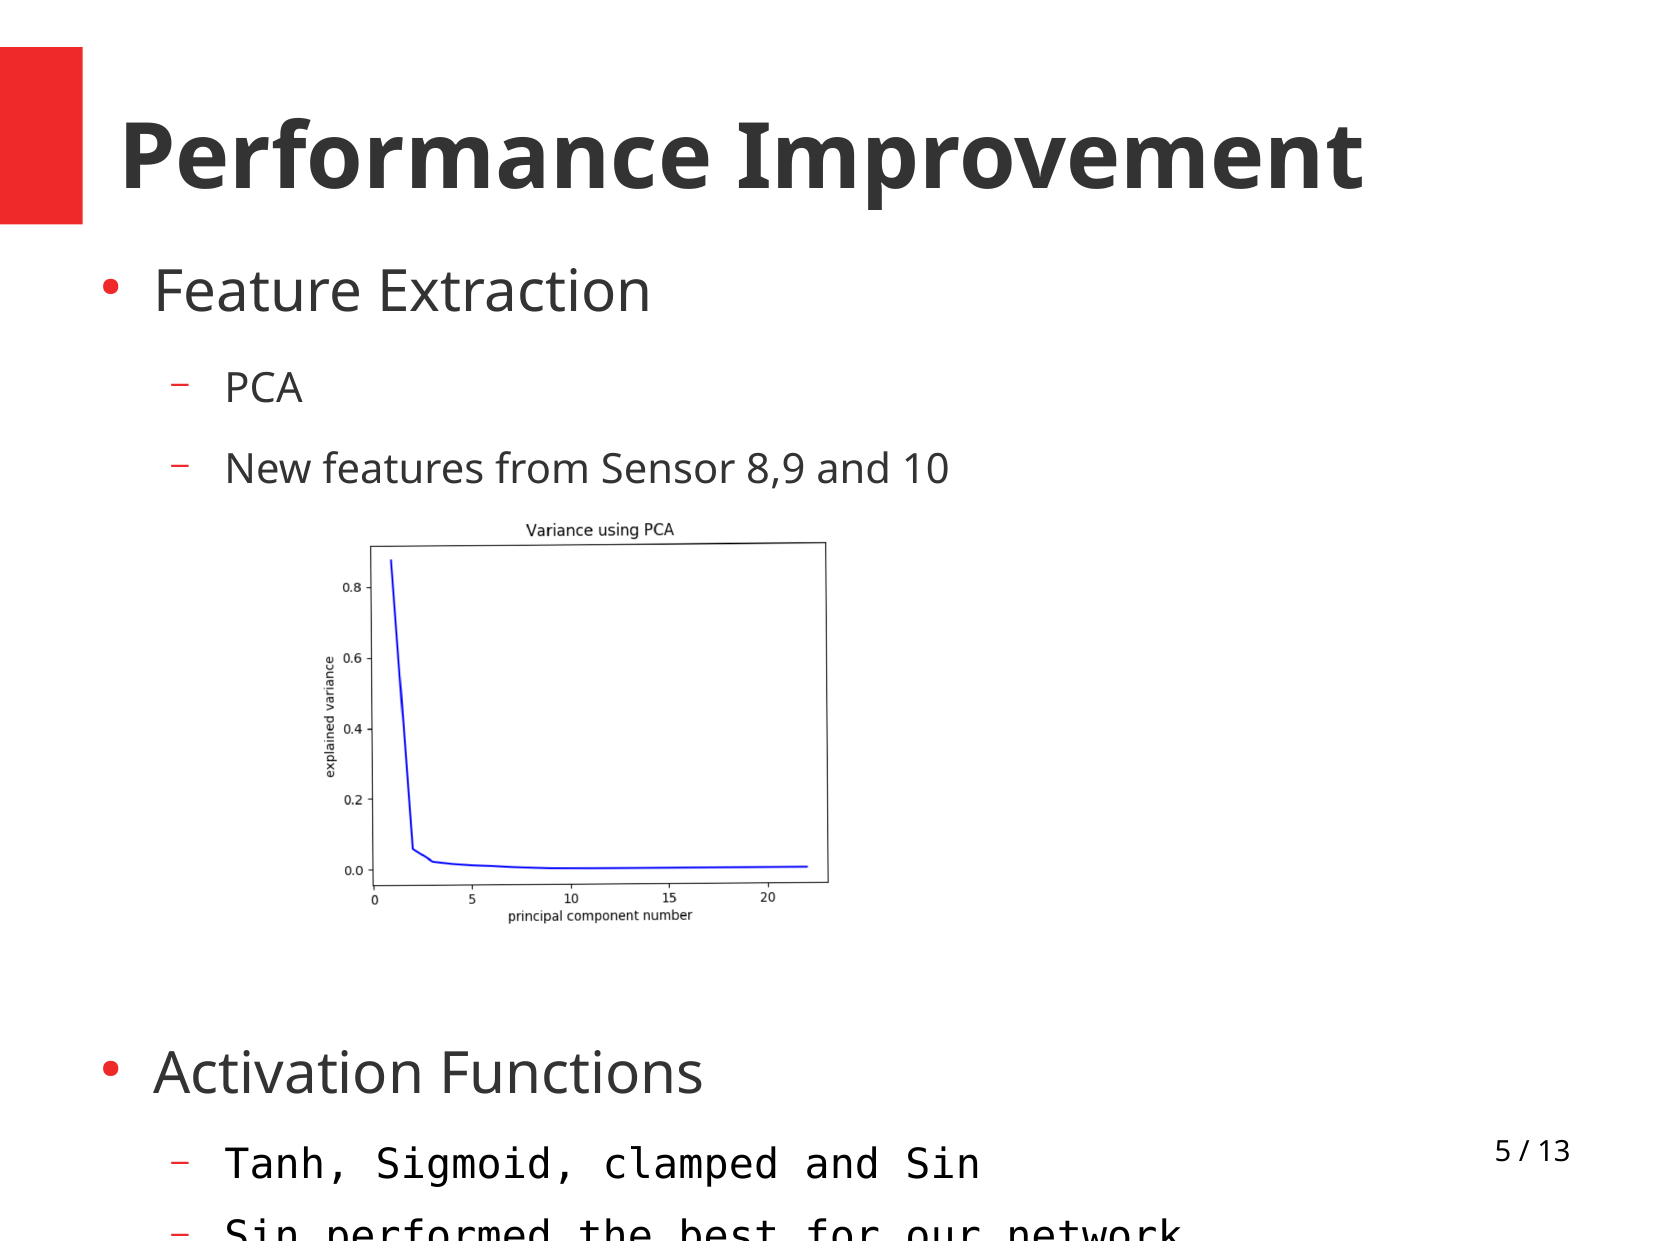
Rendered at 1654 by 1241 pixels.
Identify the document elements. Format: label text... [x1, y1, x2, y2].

picture [296, 488, 886, 934]
title Performance Improvement [118, 49, 1571, 257]
list Feature Extraction PCA New features from Sensor 8,9 and 10 Activation Functions Tanh, Sigmoid, clamped and Sin Sin performed the best for our network [82, 249, 1524, 1205]
